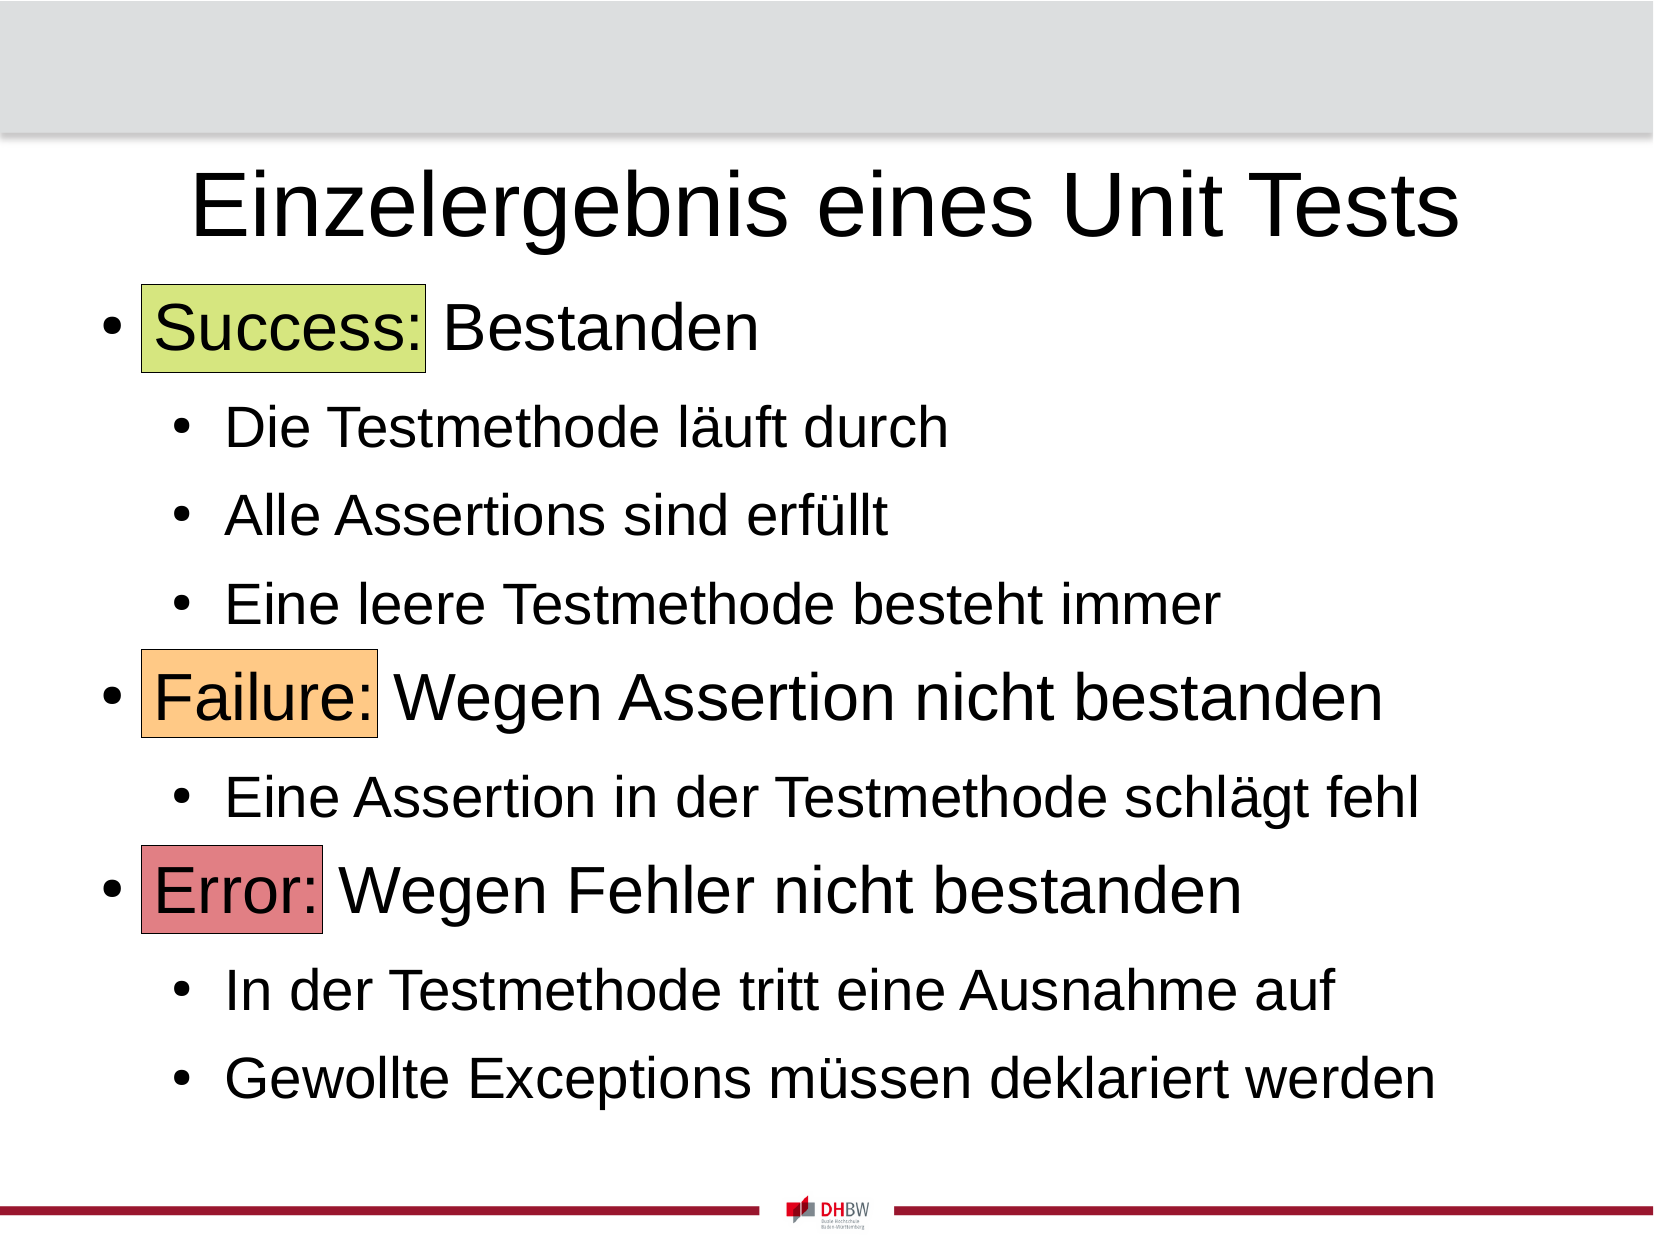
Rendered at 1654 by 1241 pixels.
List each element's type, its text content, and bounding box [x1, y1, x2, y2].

picture [0, 1, 1654, 1237]
text_box [141, 284, 426, 290]
title Einzelergebnis eines Unit Tests [82, 147, 1571, 257]
list Success: Bestanden Die Testmethode läuft durch Alle Assertions sind erfüllt Eine leere Testmethode besteht immer Failure: Wegen Assertion nicht bestanden Eine Assertion in der Testmethode schlägt fehl Error: Wegen Fehler nicht bestanden In der Testmethode tritt eine Ausnahme auf Gewollte Exceptions müssen deklariert werden [82, 290, 1571, 1112]
